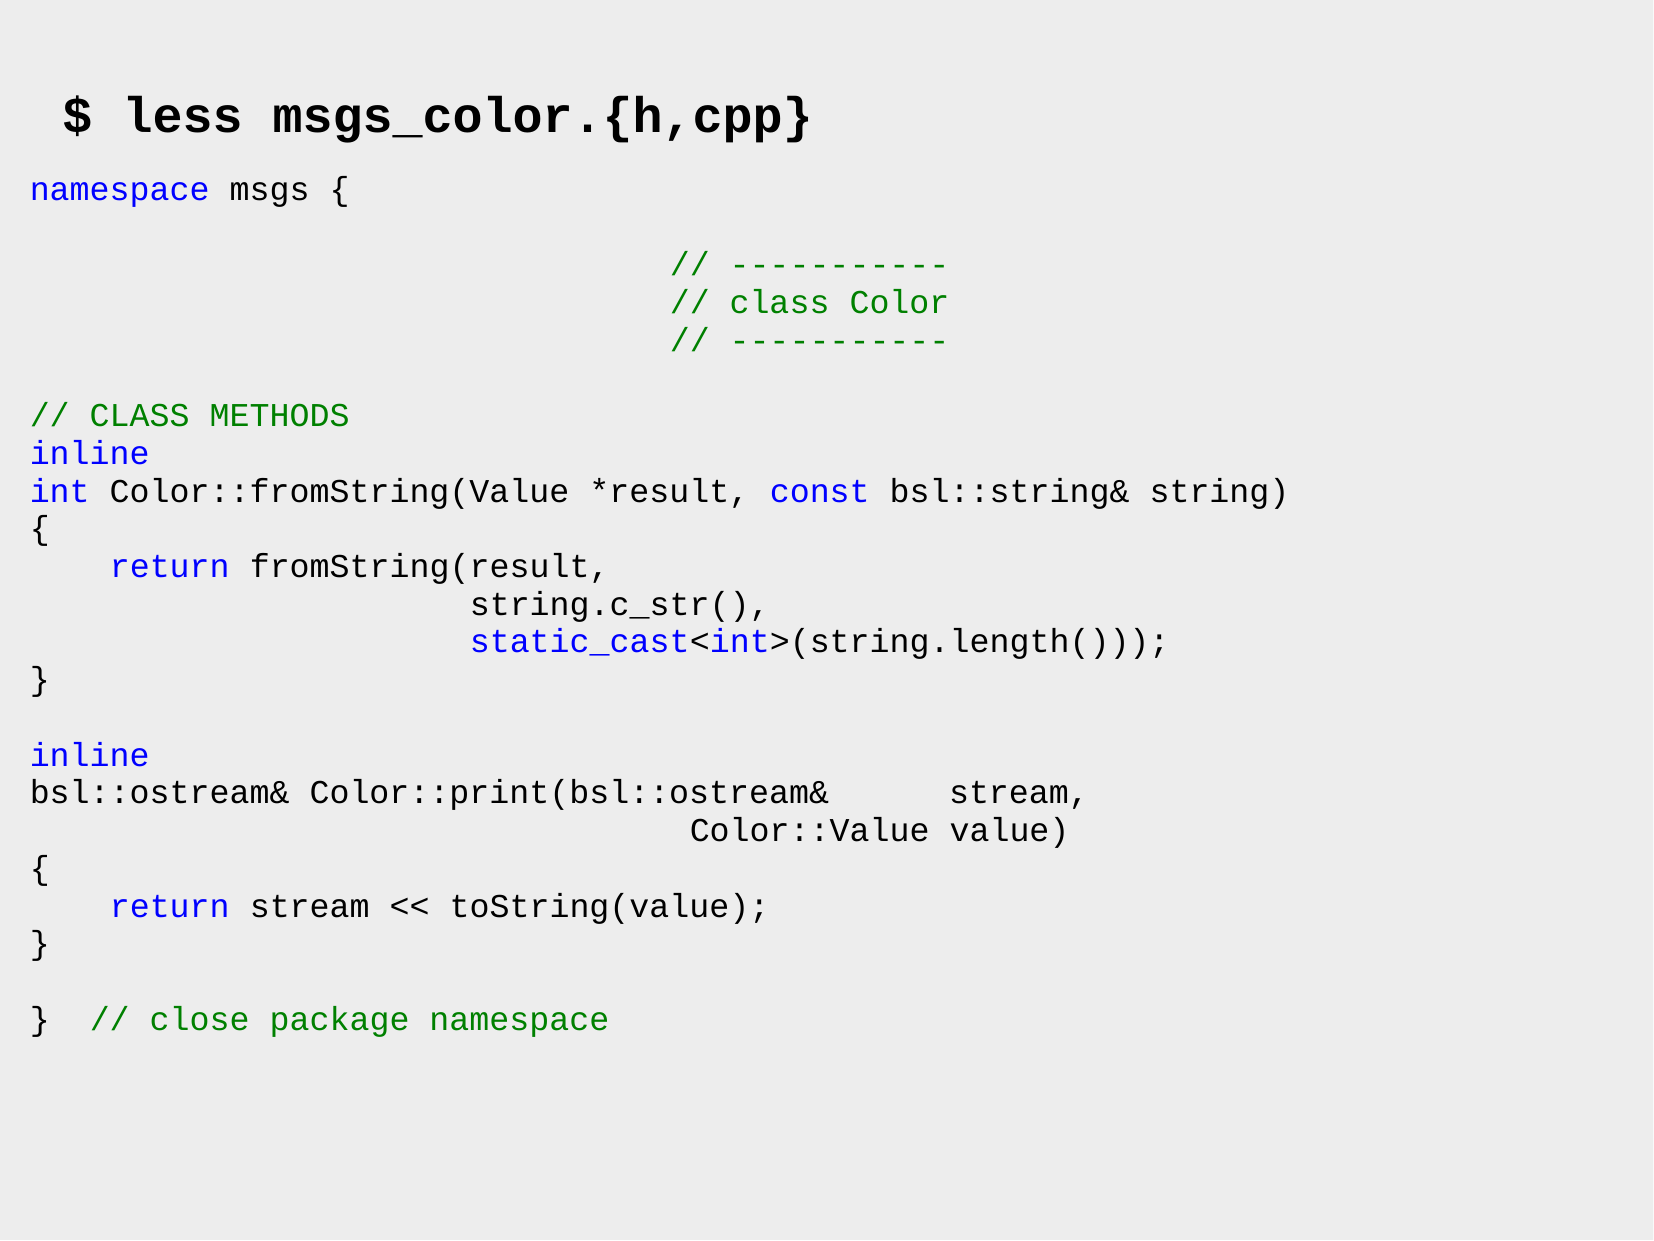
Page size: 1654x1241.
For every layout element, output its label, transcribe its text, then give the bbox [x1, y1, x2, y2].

text_box namespace msgs { // ----------- // class Color // ----------- // CLASS METHODS inline int Color::fromString(Value *result, const bsl::string& string) { return fromString(result, string.c_str(), static_cast<int>(string.length())); } inline bsl::ostream& Color::print(bsl::ostream& stream, Color::Value value) { return stream << toString(value); } } // close package namespace [15, 165, 1654, 1048]
text_box $ less msgs_color.{h,cpp} [47, 83, 1653, 165]
